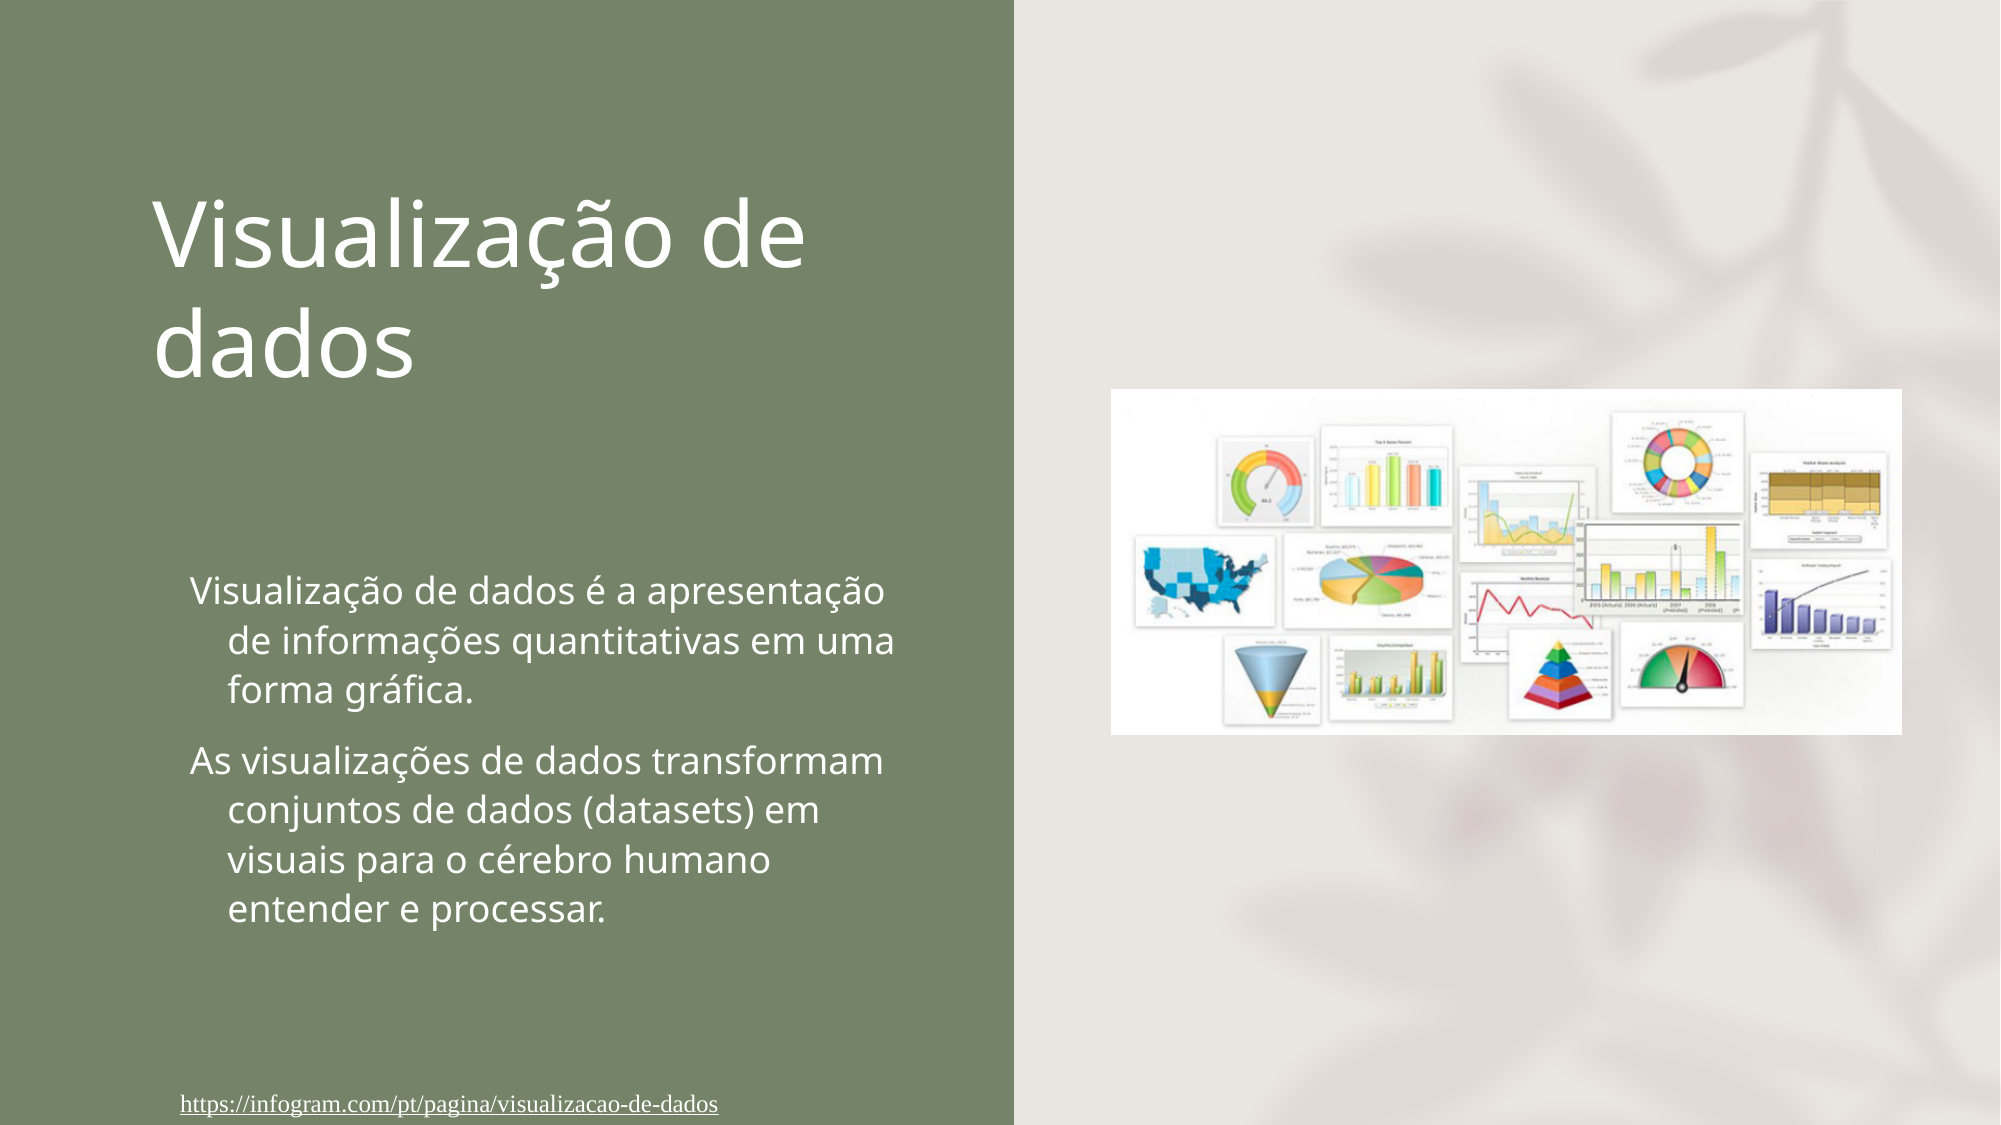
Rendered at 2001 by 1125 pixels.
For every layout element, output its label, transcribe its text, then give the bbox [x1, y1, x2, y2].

title Visualização de dados [137, 96, 950, 462]
list Visualização de dados é a apresentação de informações quantitativas em uma forma gráfica. As visualizações de dados transformam conjuntos de dados (datasets) em visuais para o cérebro humano entender e processar. [137, 462, 950, 1031]
picture [1111, 0, 2000, 1125]
text_box https://infogram.com/pt/pagina/visualizacao-de-dados [165, 1080, 741, 1125]
text_box [0, 0, 1189, 1125]
